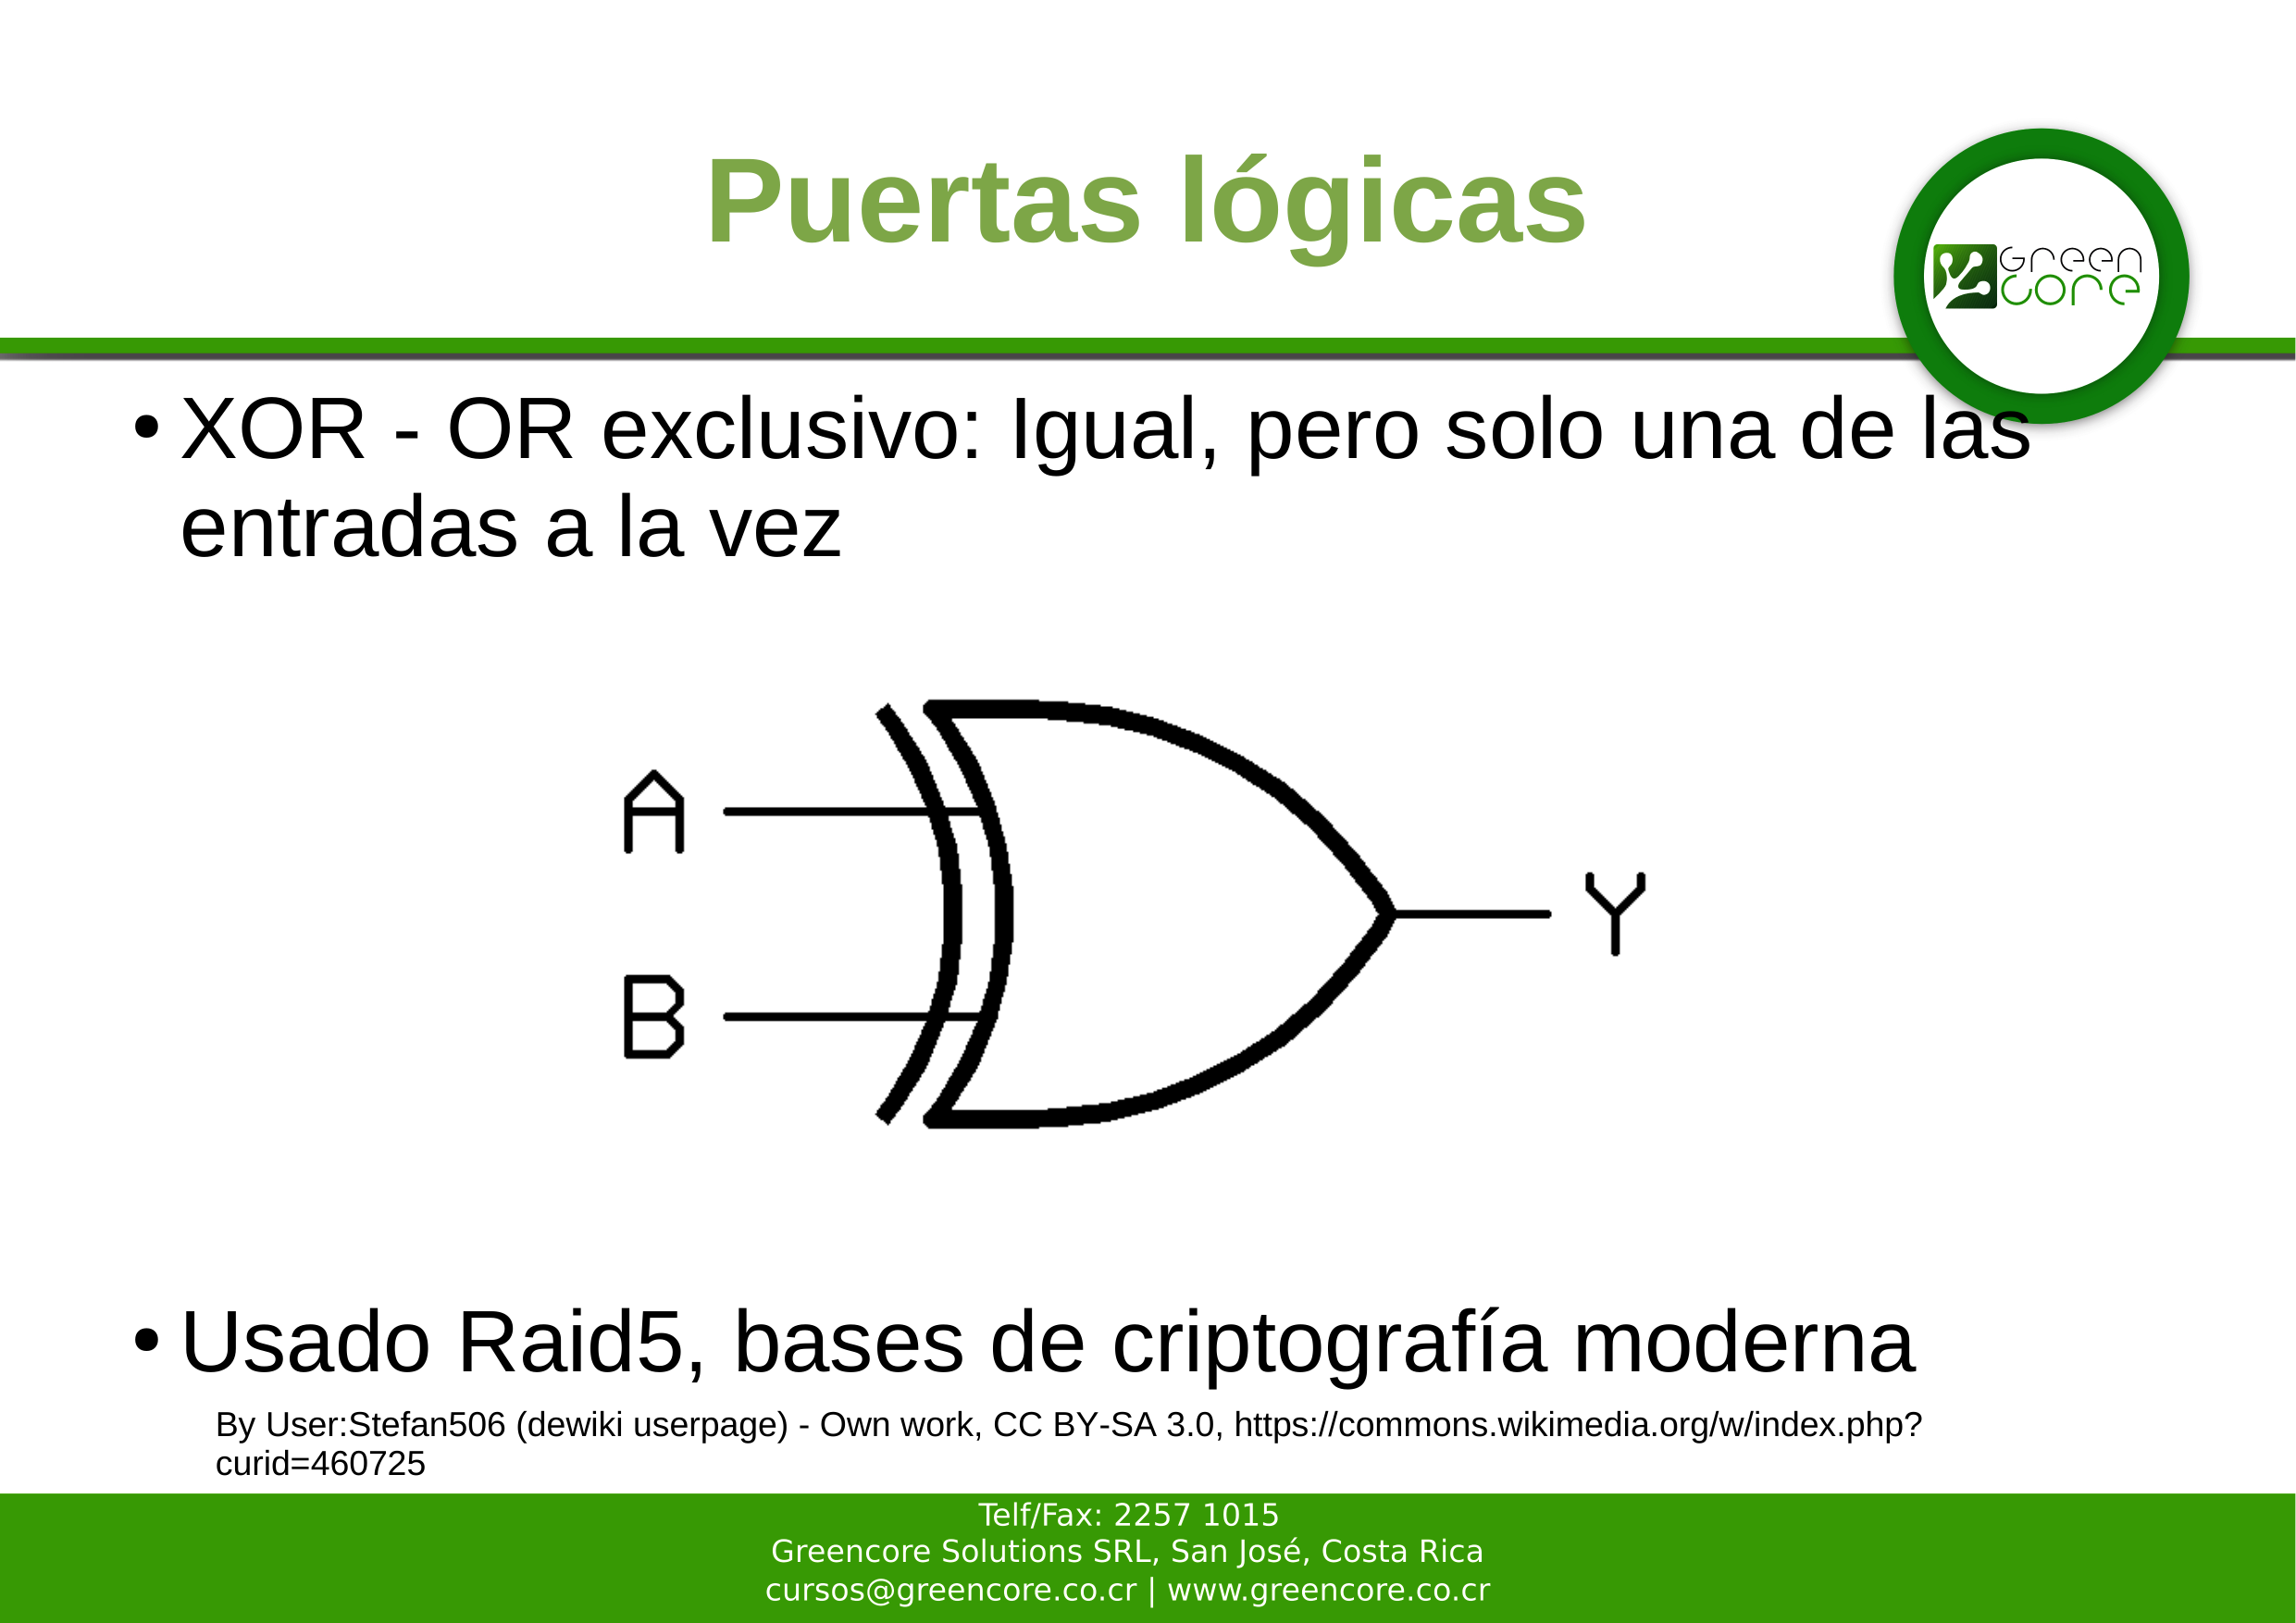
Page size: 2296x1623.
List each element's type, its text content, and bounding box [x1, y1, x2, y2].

list XOR - OR exclusivo: Igual, pero solo una de las entradas a la vez Usado Raid5, bases de criptografía moderna [115, 379, 2181, 1391]
text_box By User:Stefan506 (dewiki userpage) - Own work, CC BY-SA 3.0, https://commons.wikimedia.org/w/index.php?curid=460725 [202, 1398, 2143, 1491]
title Puertas lógicas [115, 64, 2181, 336]
picture [0, 0, 2296, 1623]
